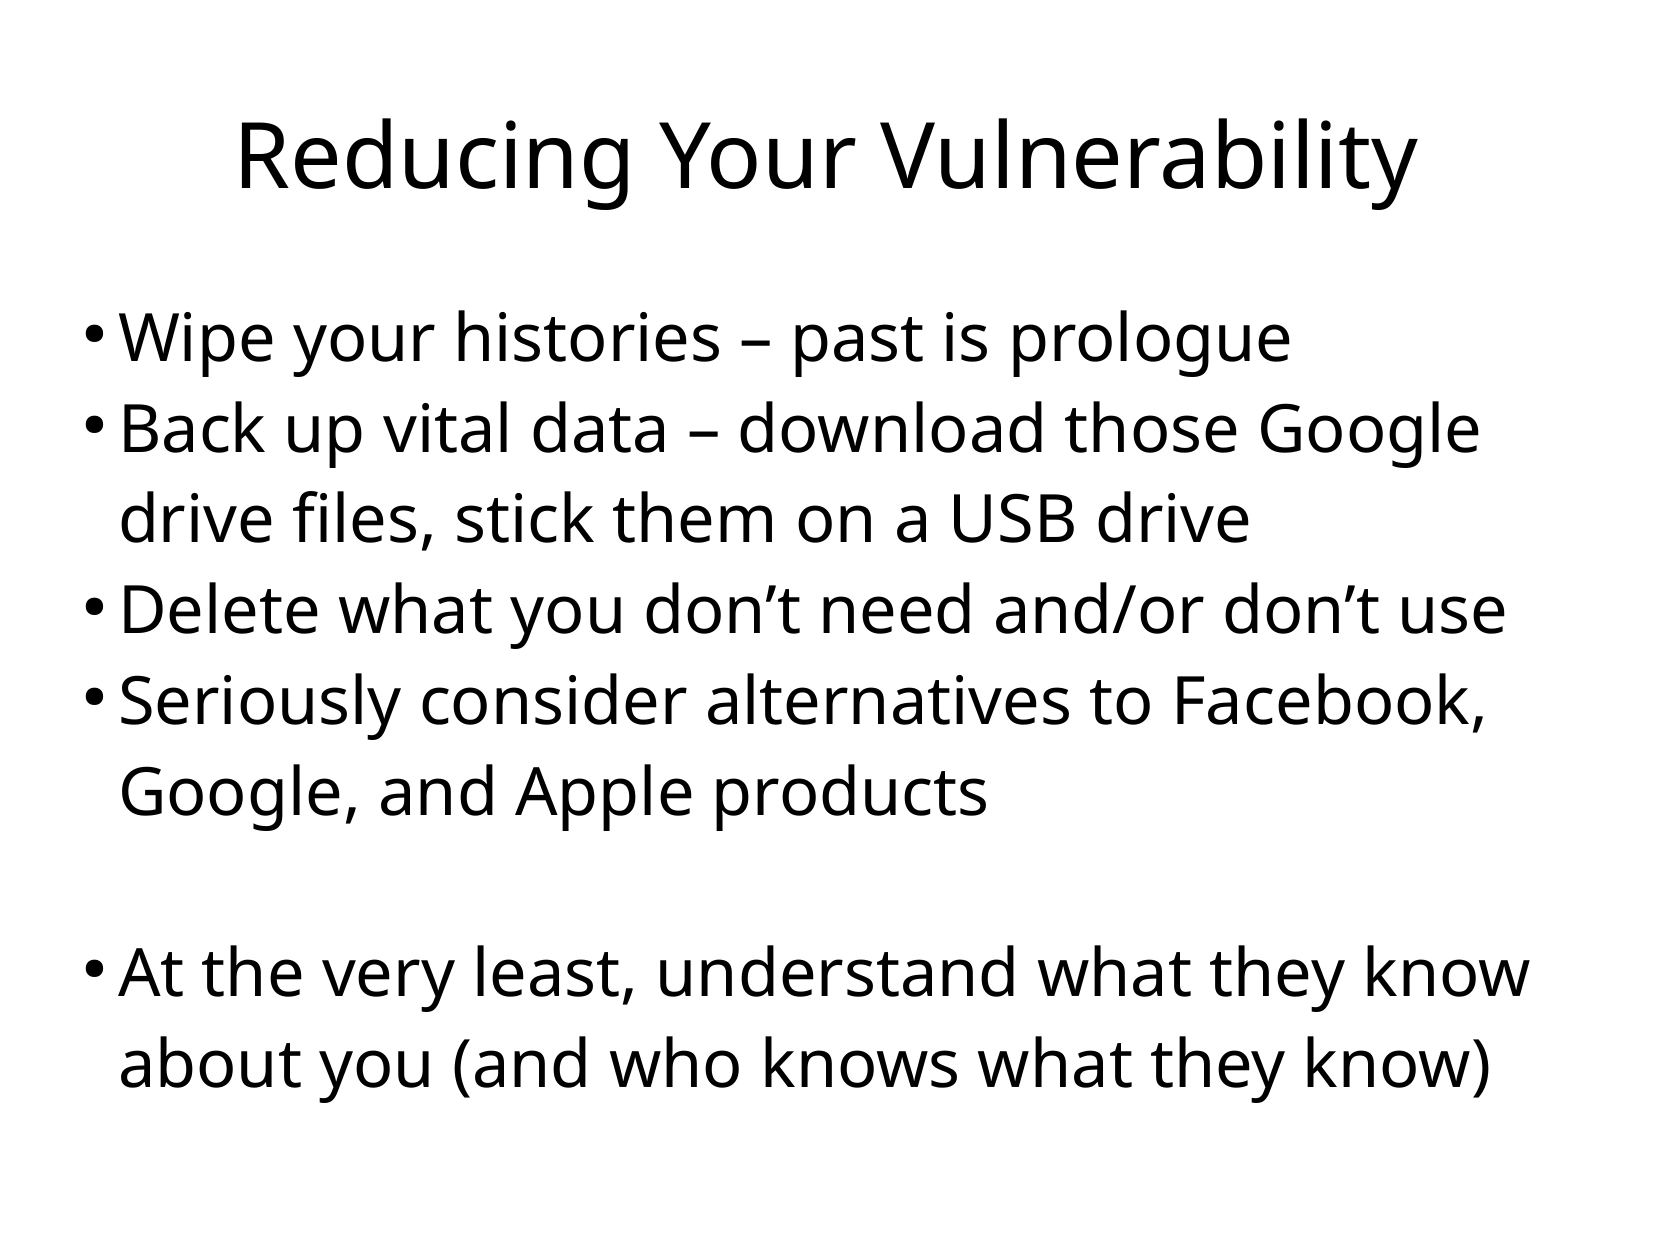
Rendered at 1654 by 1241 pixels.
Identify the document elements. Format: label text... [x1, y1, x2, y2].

subtitle Wipe your histories – past is prologue Back up vital data – download those Google drive files, stick them on a USB drive Delete what you don’t need and/or don’t use Seriously consider alternatives to Facebook, Google, and Apple products At the very least, understand what they know about you (and who knows what they know) [82, 290, 1571, 1074]
title Reducing Your Vulnerability [82, 49, 1571, 257]
